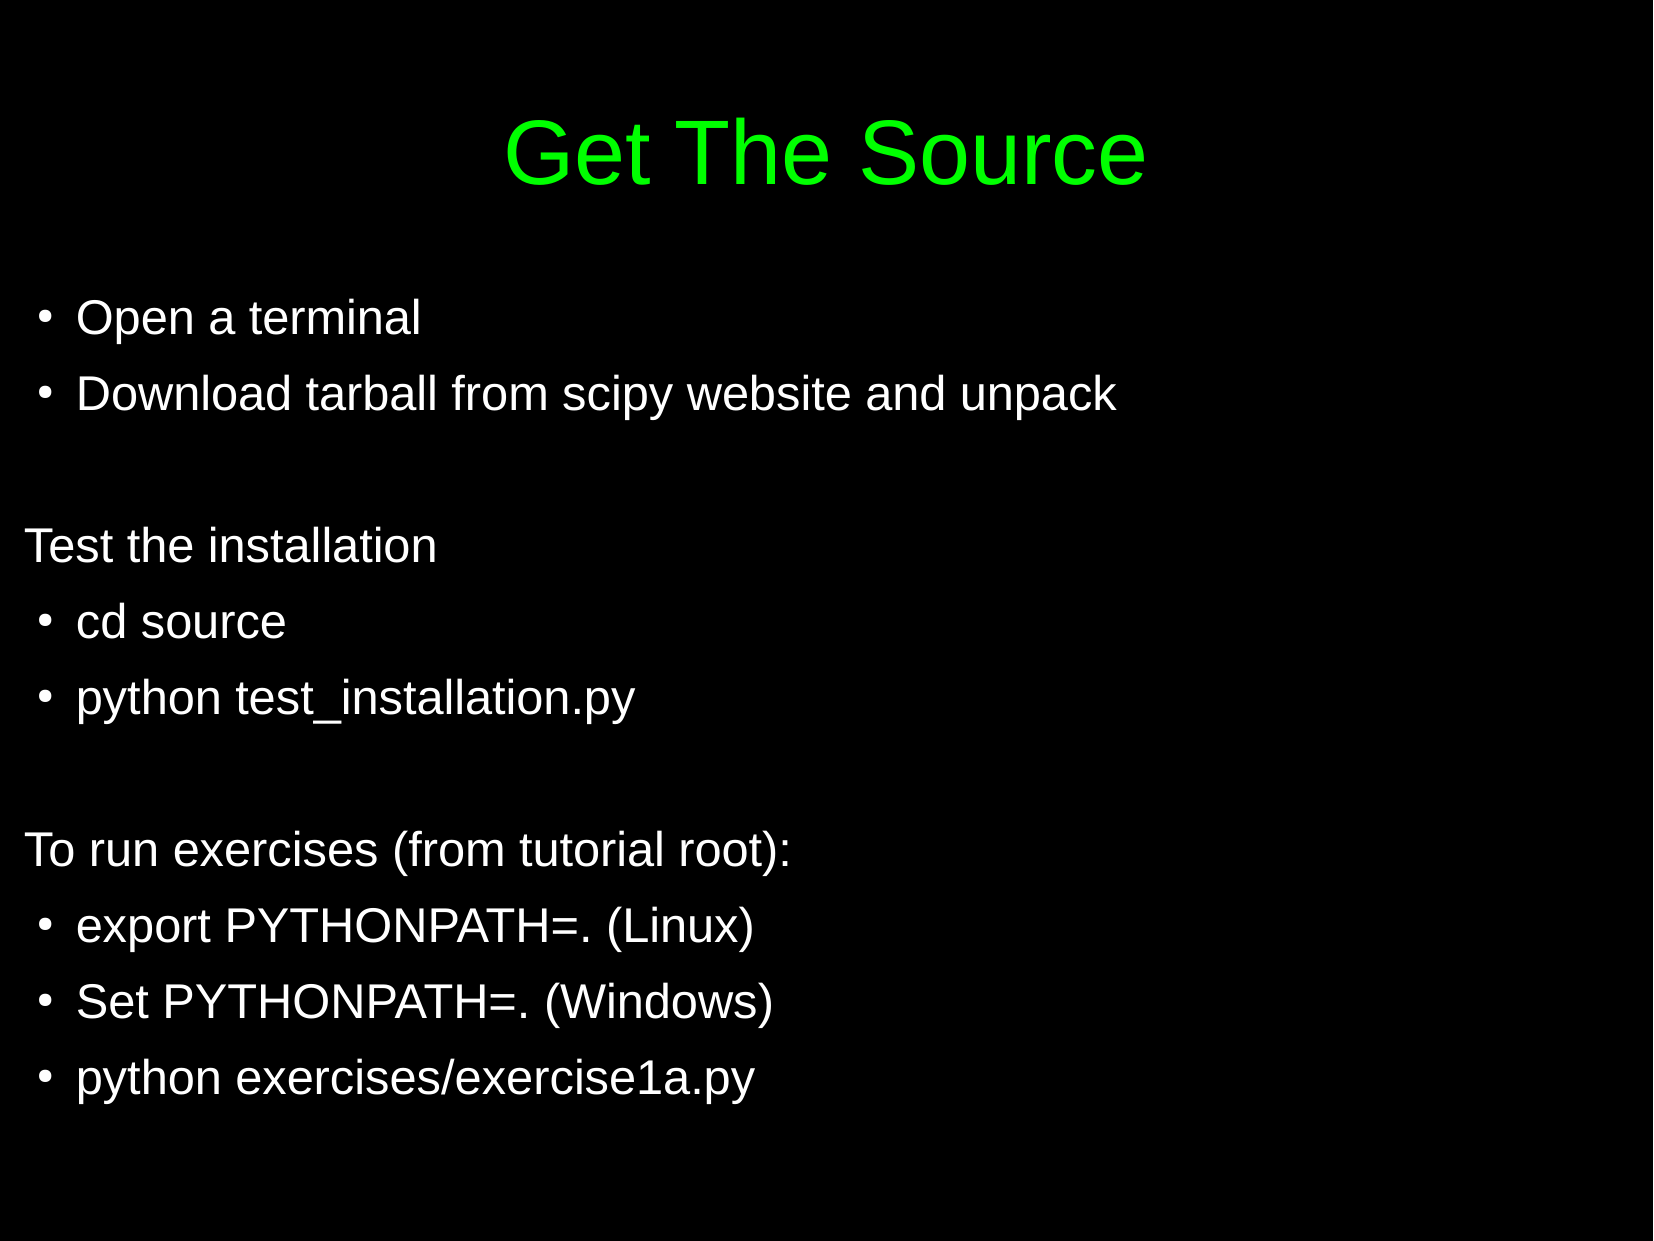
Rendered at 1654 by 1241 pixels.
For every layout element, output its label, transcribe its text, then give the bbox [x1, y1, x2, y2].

list Open a terminal Download tarball from scipy website and unpack Test the installation cd source python test_installation.py To run exercises (from tutorial root): export PYTHONPATH=. (Linux) Set PYTHONPATH=. (Windows) python exercises/exercise1a.py [24, 290, 1651, 1109]
title Get The Source [82, 49, 1571, 257]
